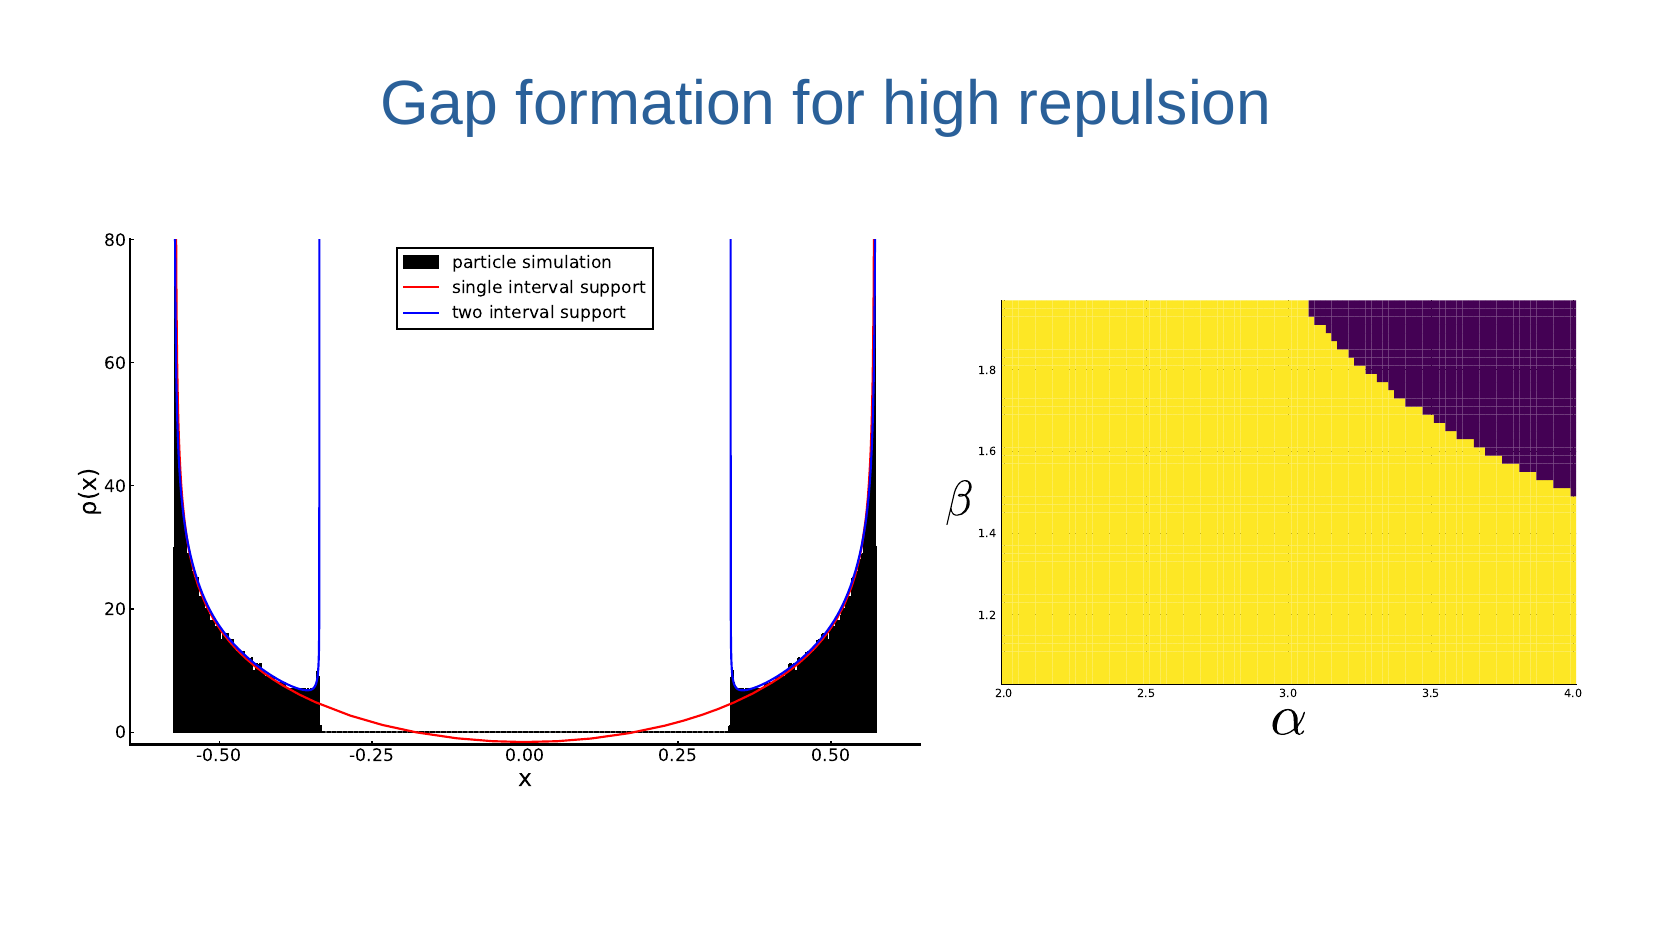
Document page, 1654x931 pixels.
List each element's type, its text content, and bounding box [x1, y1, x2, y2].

picture [75, 230, 923, 796]
picture [945, 480, 972, 526]
picture [976, 296, 1585, 702]
title Gap formation for high repulsion [82, 25, 1571, 181]
picture [1270, 708, 1306, 736]
